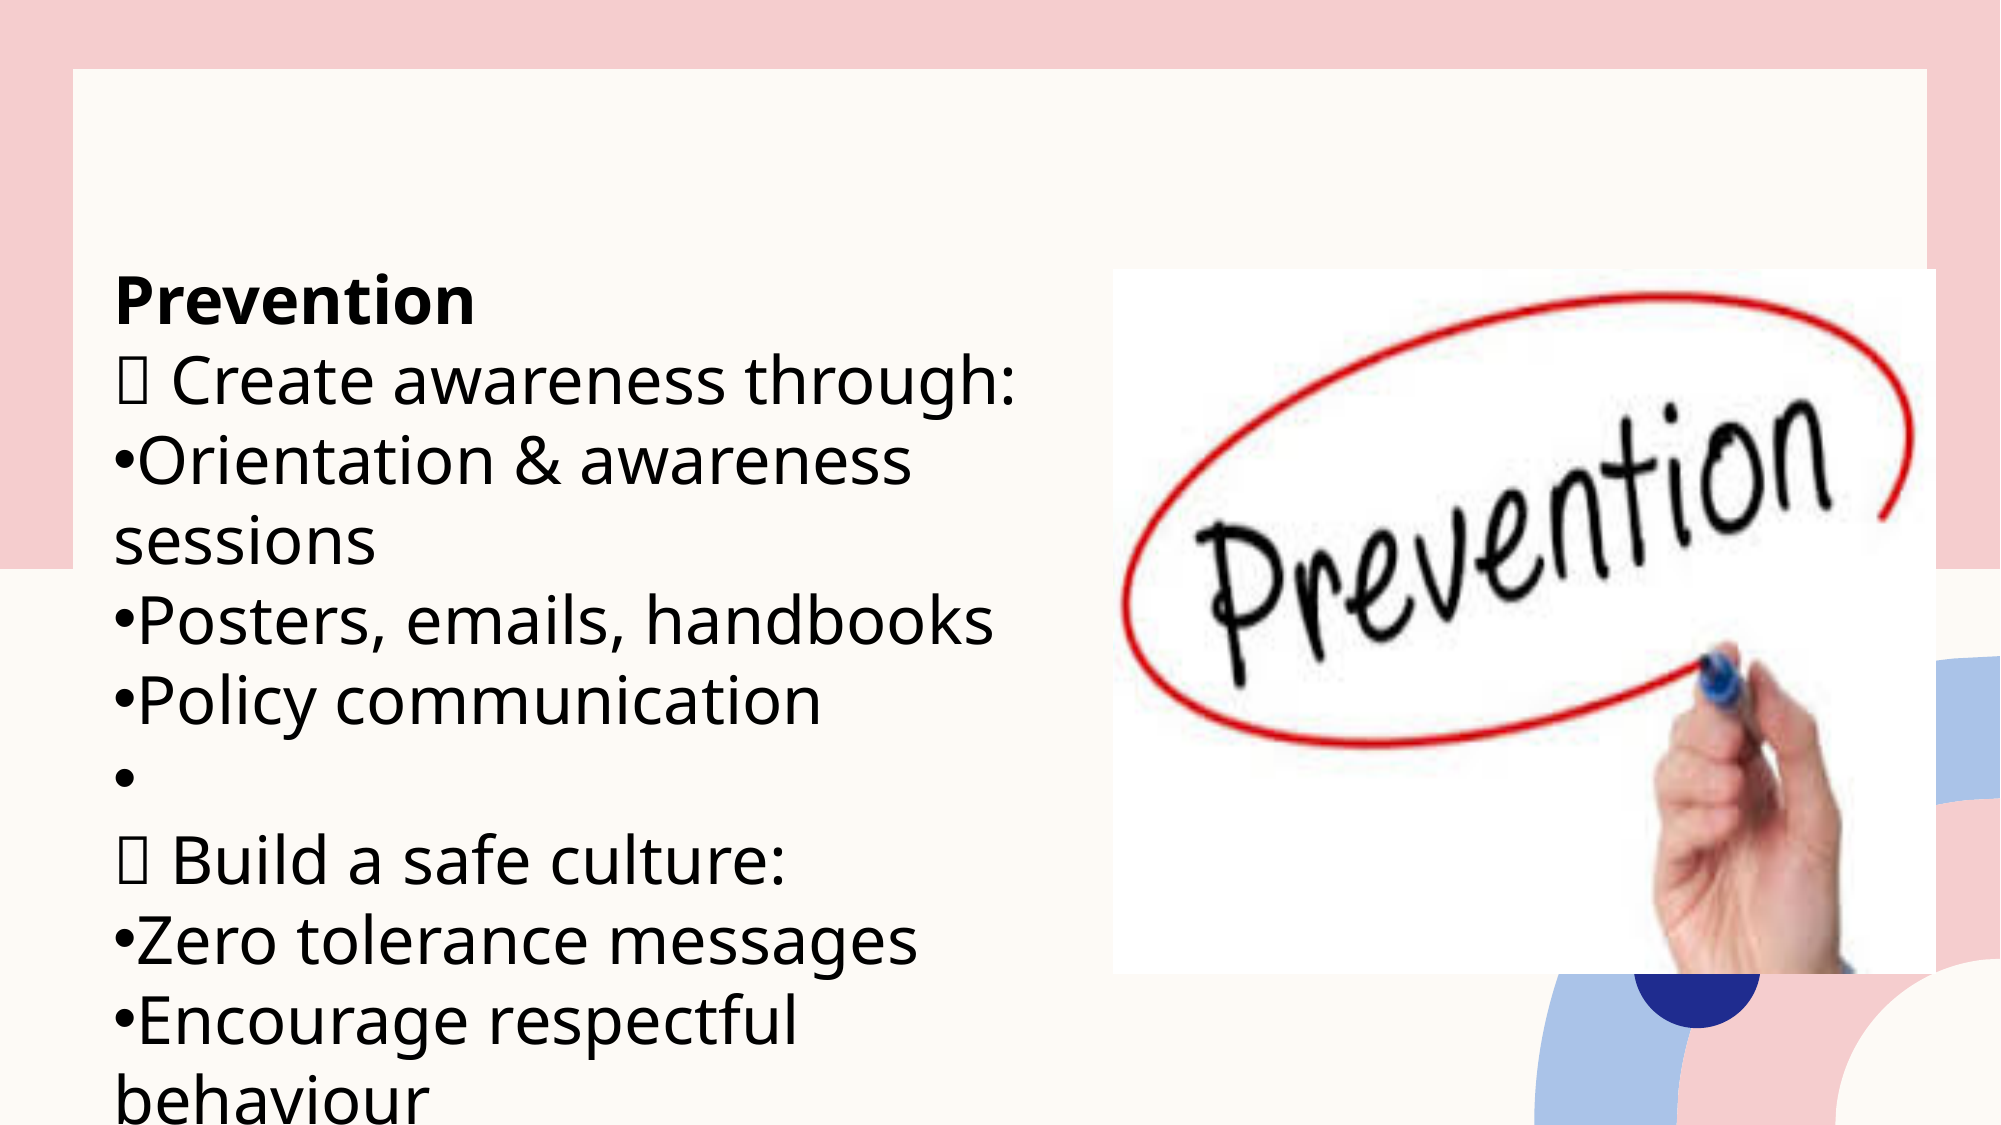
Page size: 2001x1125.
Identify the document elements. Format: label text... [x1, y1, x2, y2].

text_box Prevention 🔹 Create awareness through: Orientation & awareness sessions Posters, emails, handbooks Policy communication 🔹 Build a safe culture: Zero tolerance messages Encourage respectful behaviour [98, 250, 1077, 993]
picture [1113, 269, 1936, 974]
